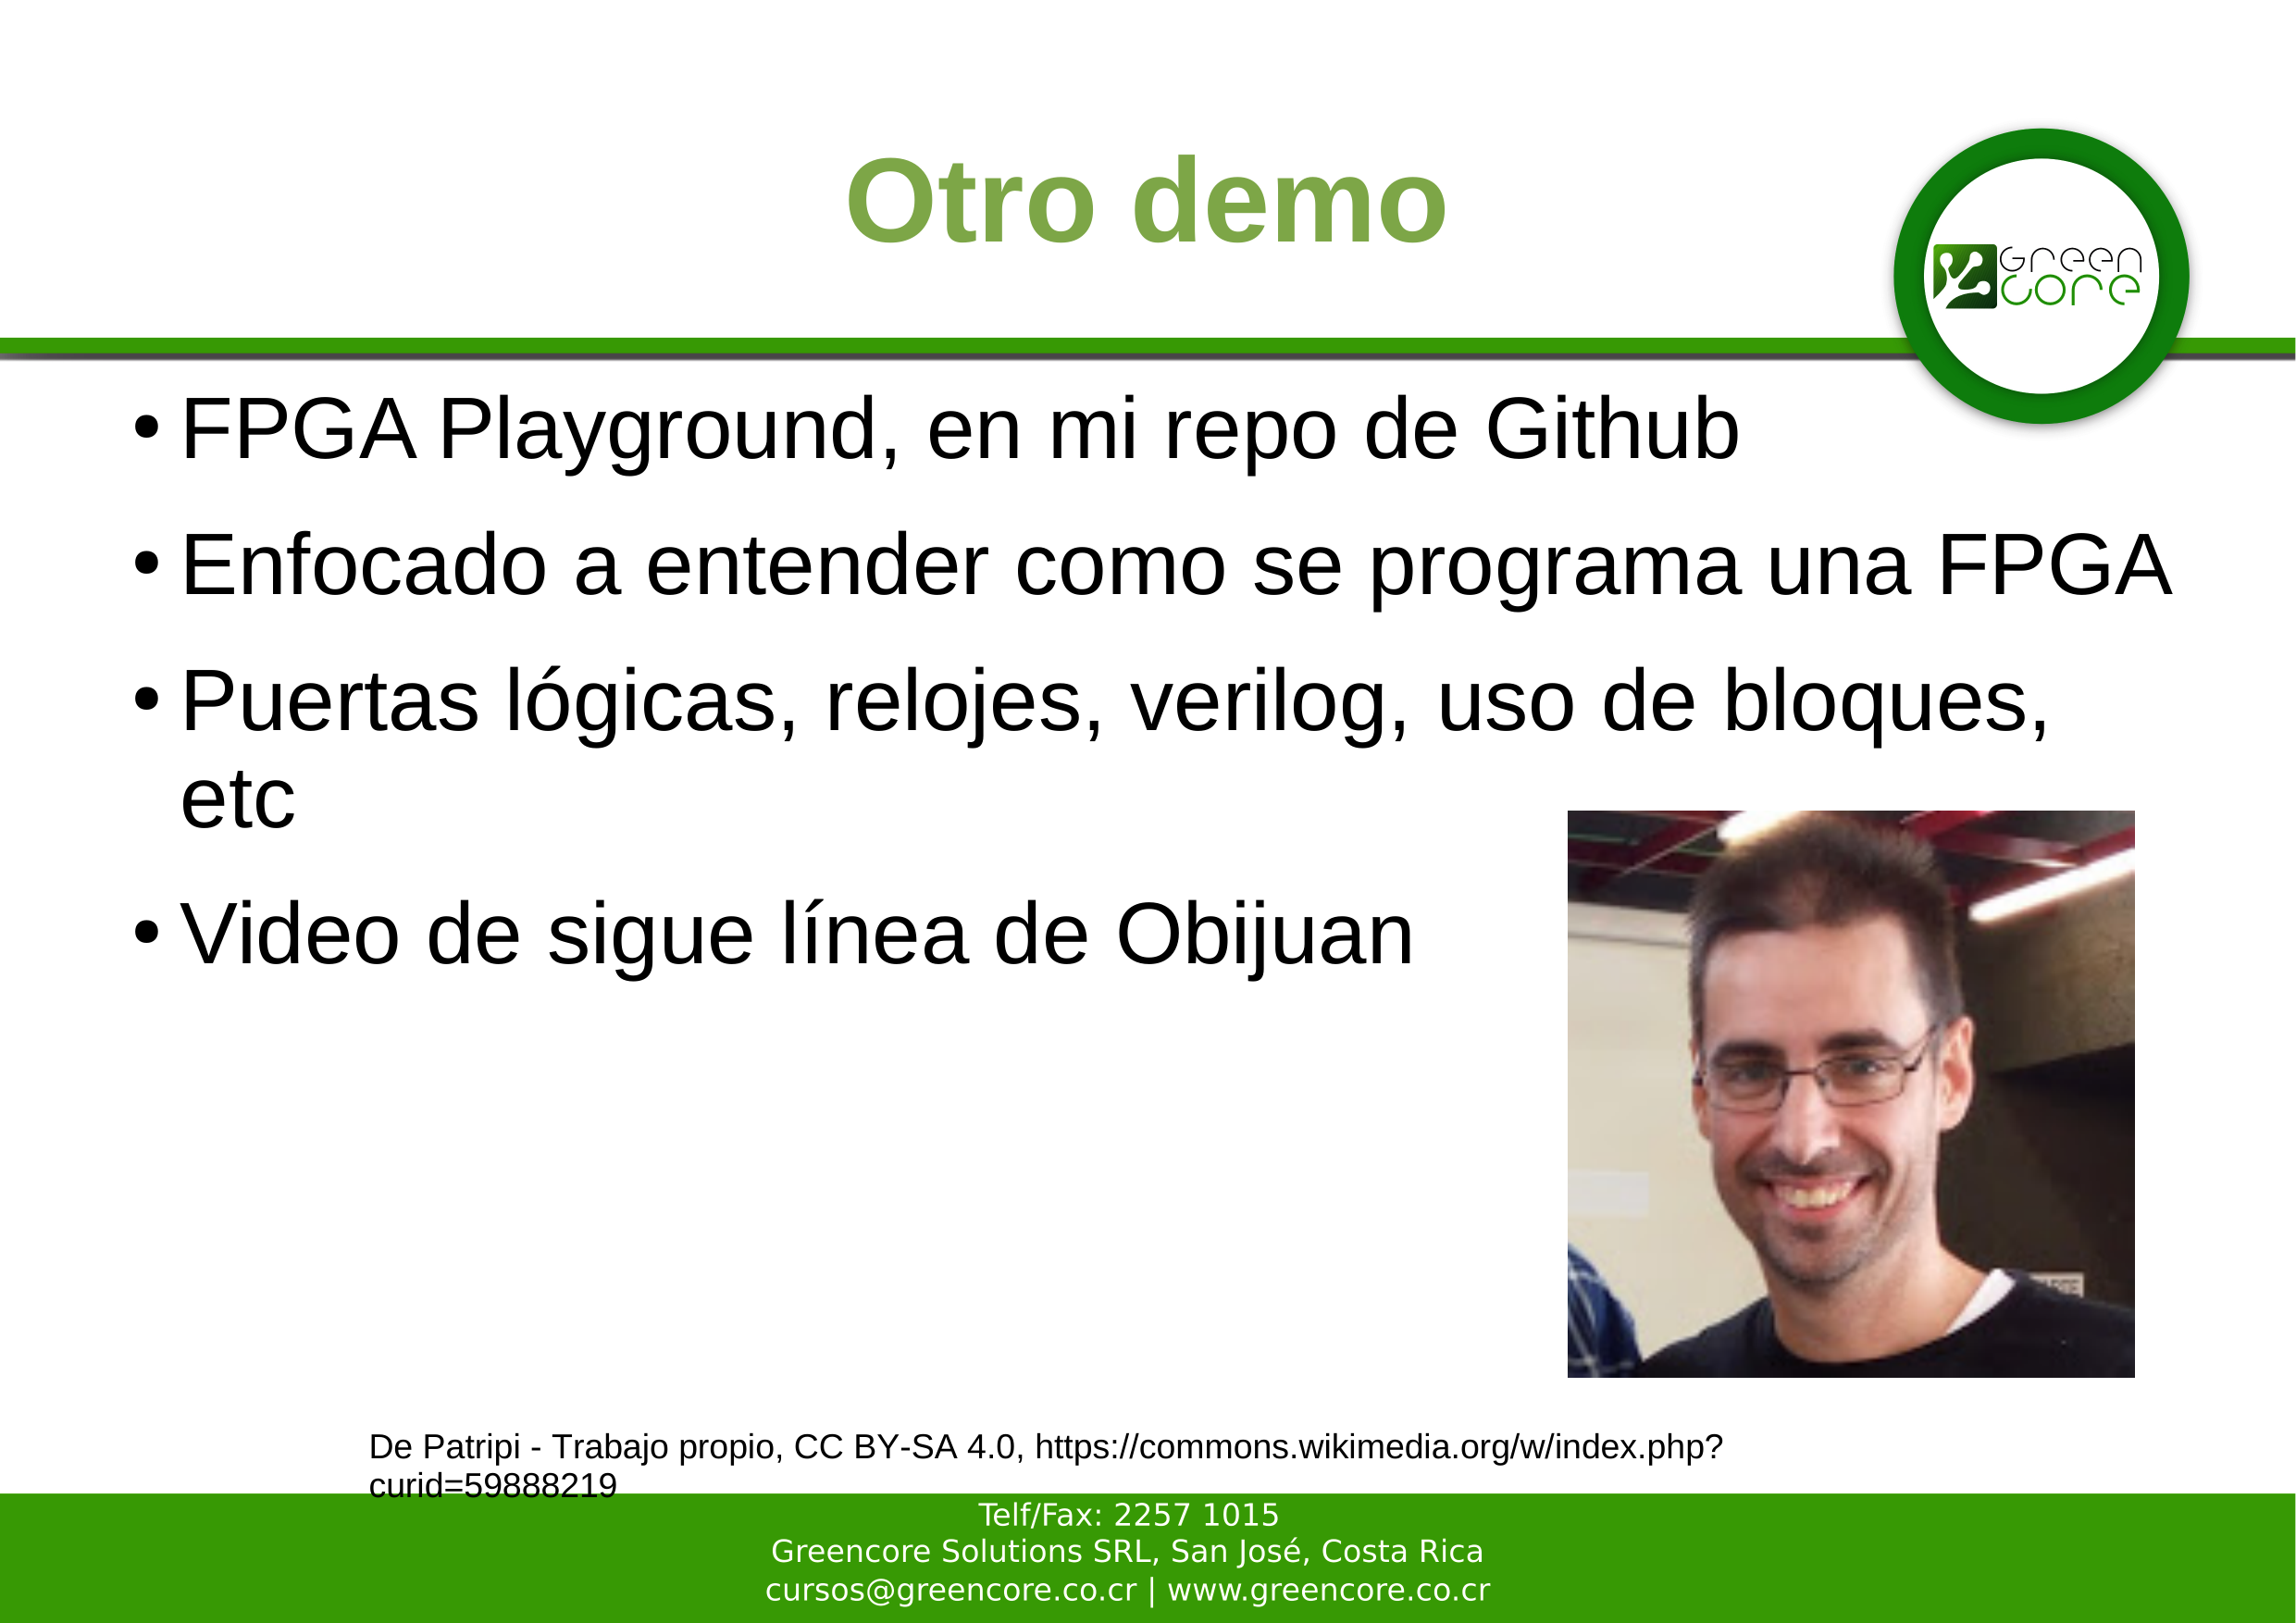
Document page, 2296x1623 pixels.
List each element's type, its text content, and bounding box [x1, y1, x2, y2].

list FPGA Playground, en mi repo de Github Enfocado a entender como se programa una FPGA Puertas lógicas, relojes, verilog, uso de bloques, etc Video de sigue línea de Obijuan [115, 379, 2181, 1321]
title Otro demo [115, 64, 2181, 336]
picture [0, 0, 2296, 1623]
text_box De Patripi - Trabajo propio, CC BY-SA 4.0, https://commons.wikimedia.org/w/index.php?curid=59888219 [354, 1420, 1980, 1513]
